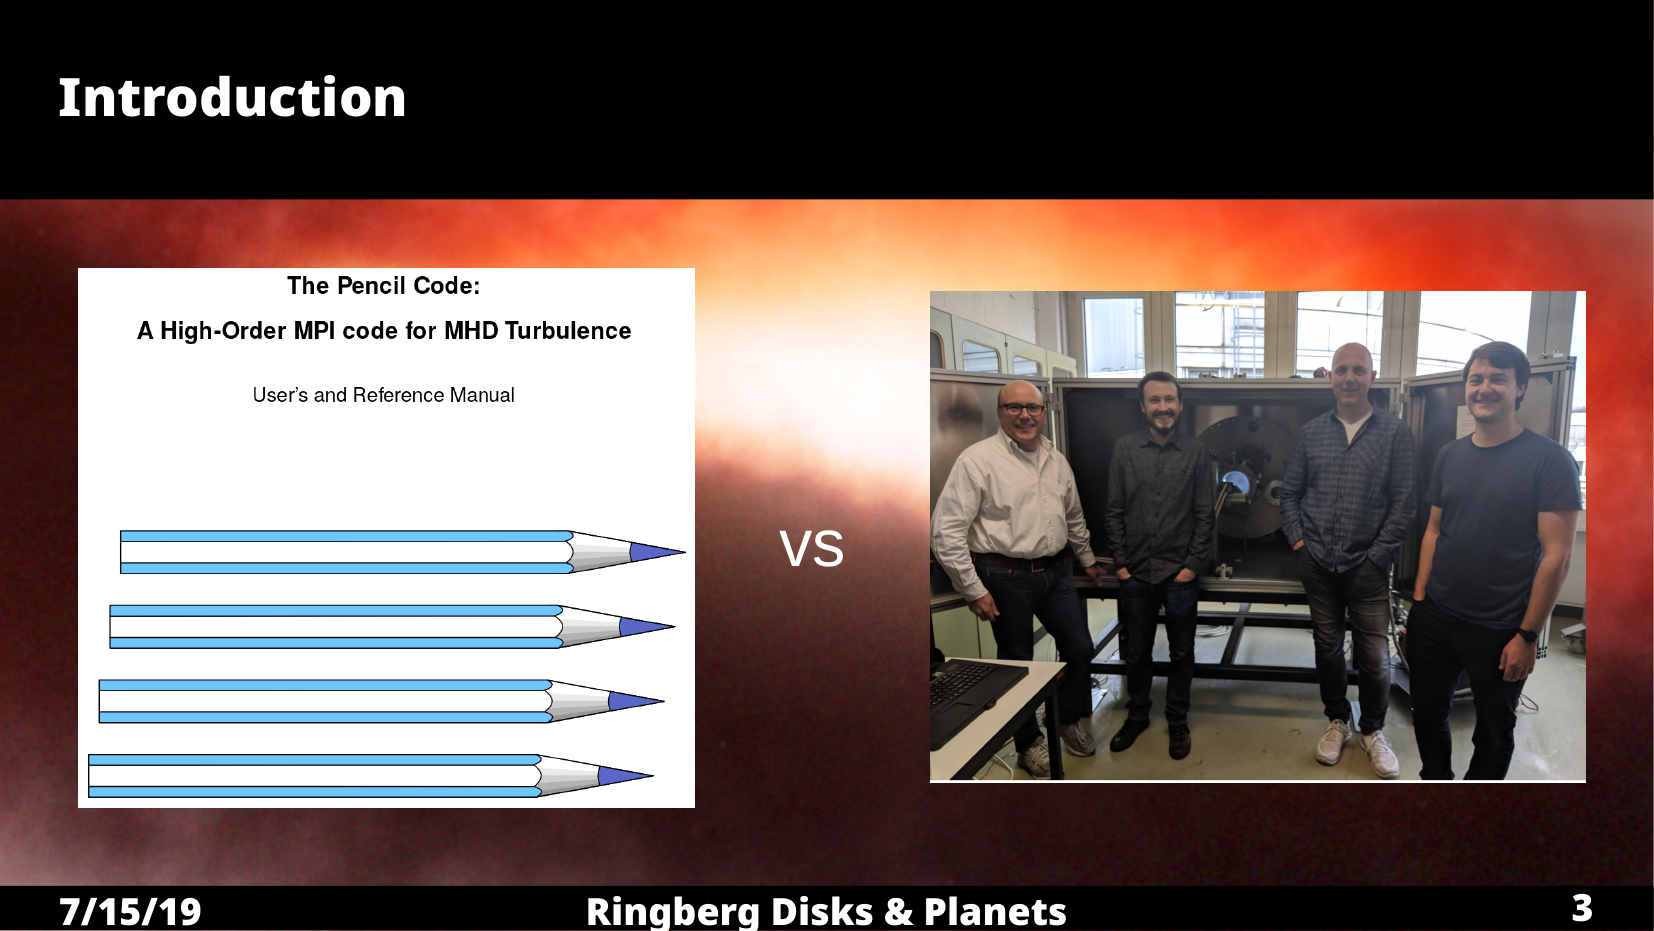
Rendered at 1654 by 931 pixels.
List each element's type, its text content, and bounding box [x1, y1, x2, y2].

text_box vs [764, 498, 870, 588]
picture [0, 200, 1654, 885]
title Introduction [59, 37, 1595, 155]
